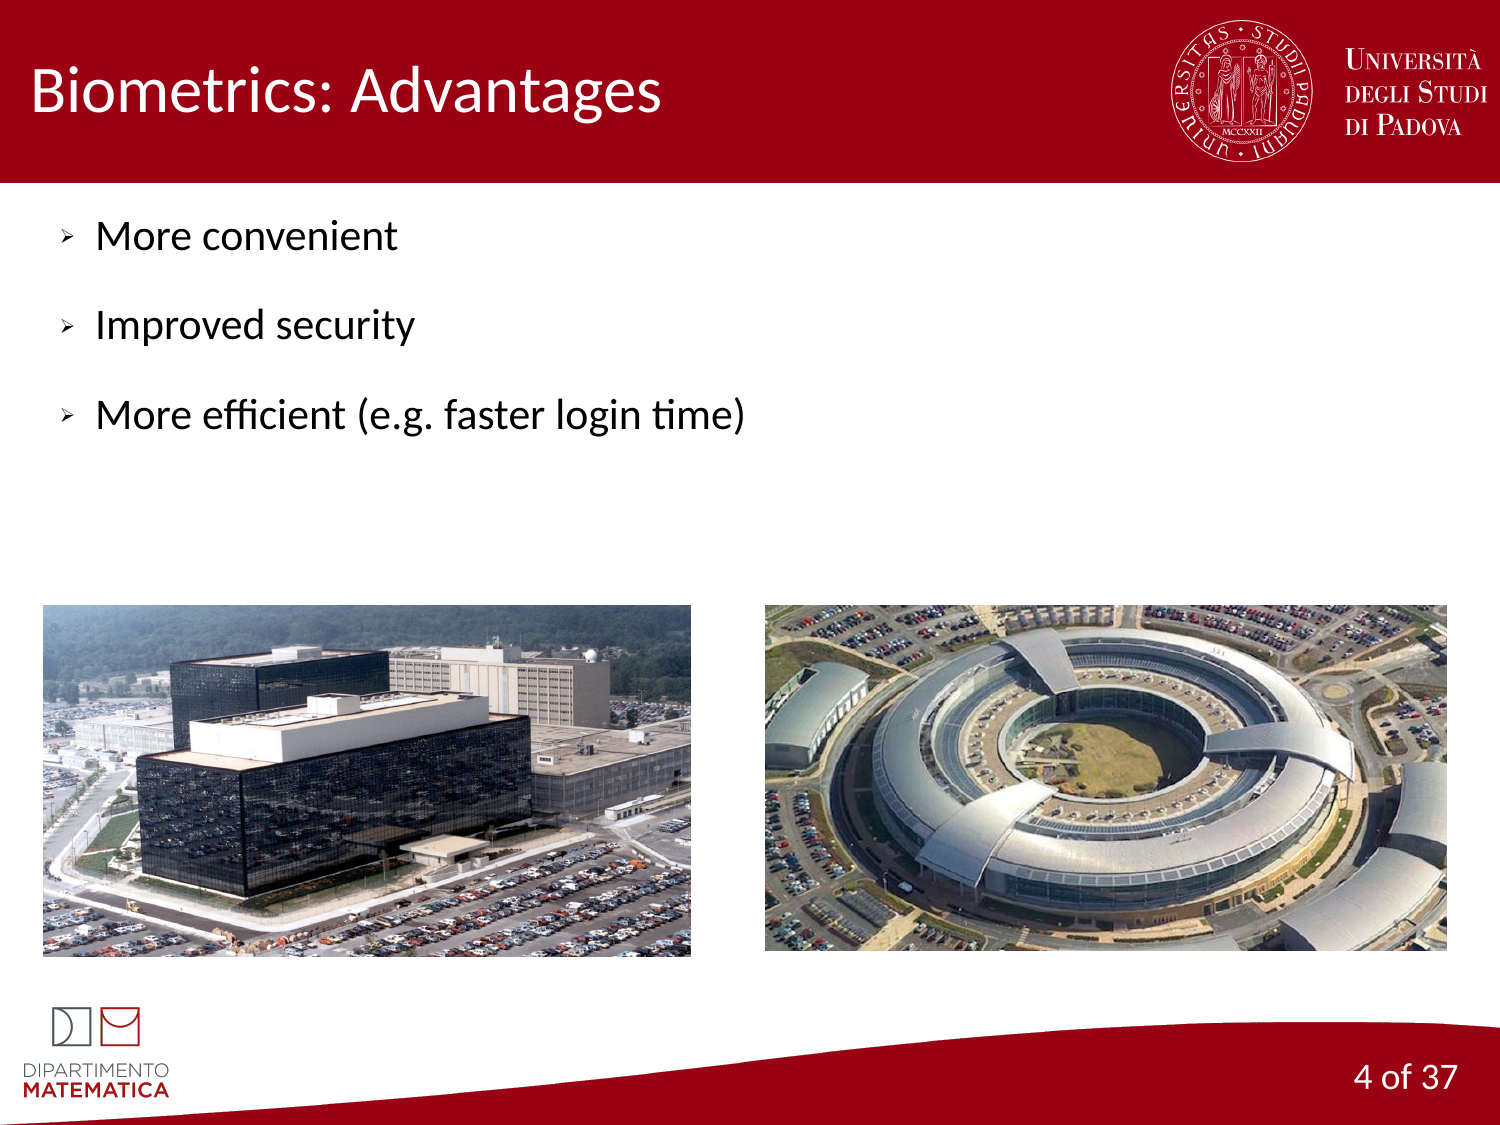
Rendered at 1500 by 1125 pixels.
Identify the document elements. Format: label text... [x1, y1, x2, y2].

text_box More convenient Improved security More efficient (e.g. faster login time) [45, 210, 1441, 448]
title Biometrics: Advantages [0, 0, 1159, 183]
slide_number <number> of 37 [1136, 1044, 1474, 1104]
picture [765, 605, 1447, 951]
picture [43, 605, 691, 957]
picture [0, 1007, 1500, 1125]
picture [1171, 20, 1487, 162]
